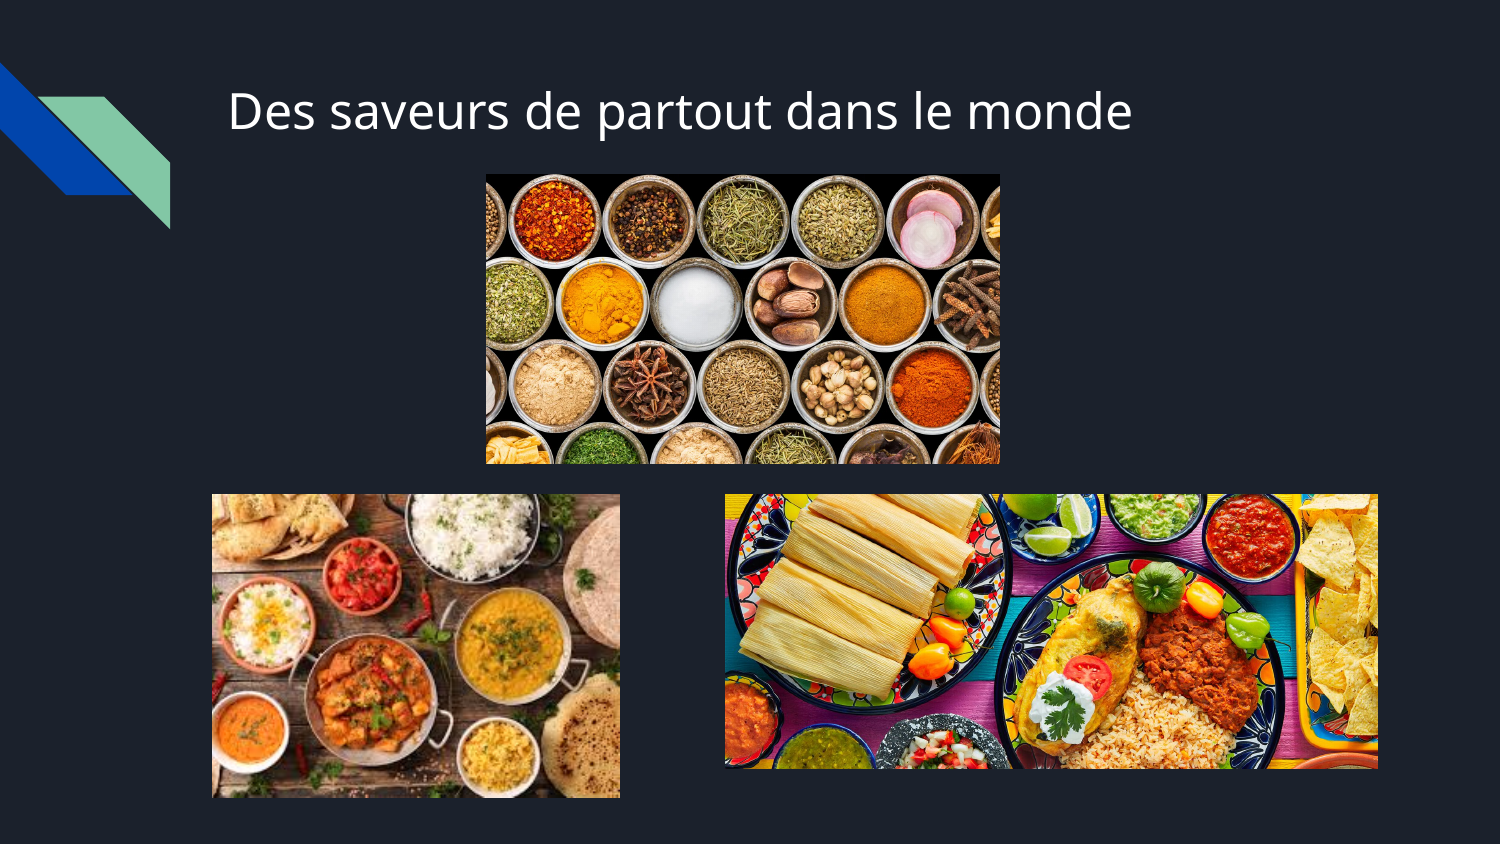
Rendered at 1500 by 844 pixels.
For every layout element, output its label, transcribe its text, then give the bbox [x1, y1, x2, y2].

title Des saveurs de partout dans le monde [212, 64, 1368, 215]
picture [486, 174, 1000, 464]
picture [725, 494, 1378, 769]
picture [212, 494, 620, 799]
